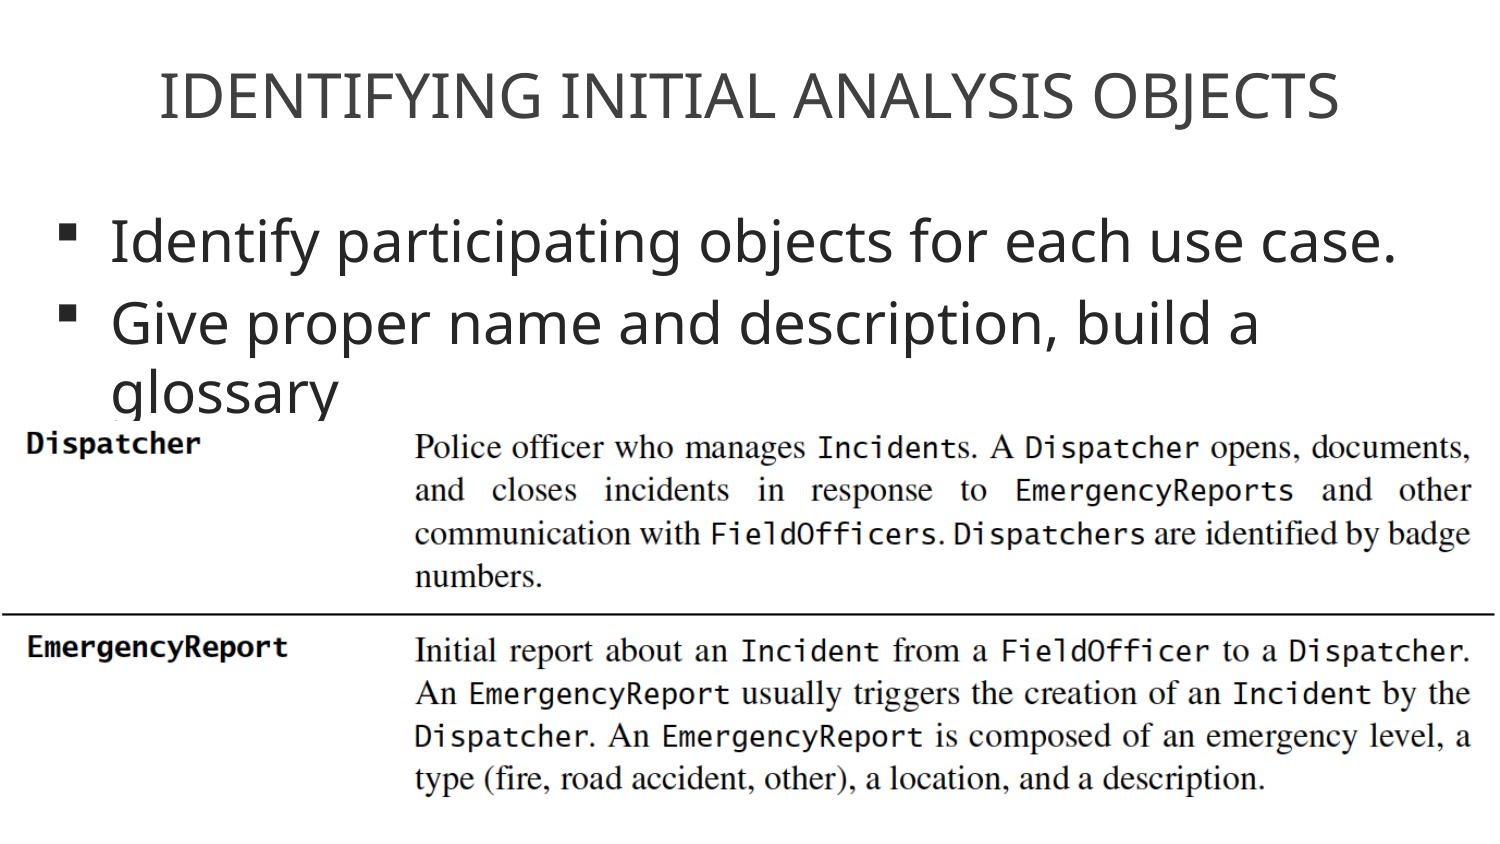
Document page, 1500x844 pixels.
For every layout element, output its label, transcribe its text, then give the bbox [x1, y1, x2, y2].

picture [0, 421, 1500, 808]
title Identifying INITIAL ANALYSIS OBJECTS [75, 23, 1425, 164]
list Identify participating objects for each use case. Give proper name and description, build a glossary [39, 196, 1481, 421]
